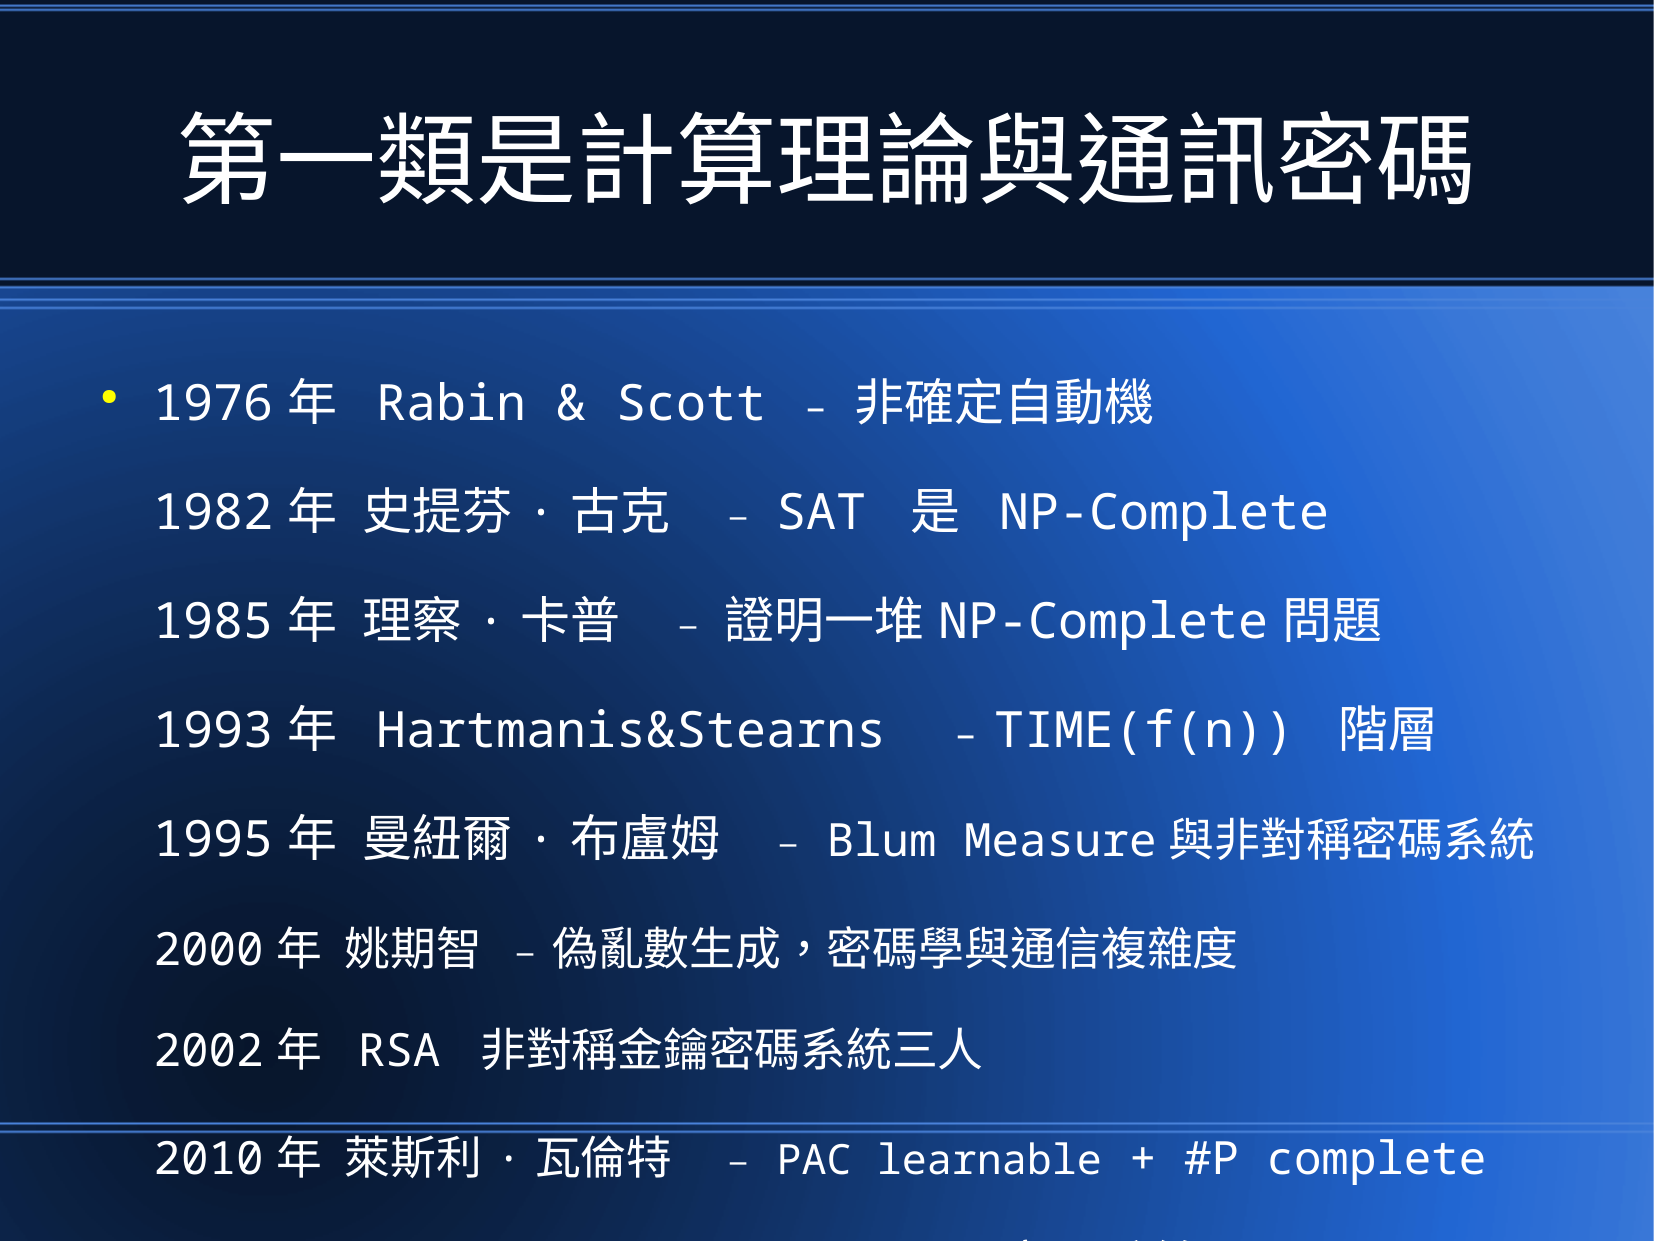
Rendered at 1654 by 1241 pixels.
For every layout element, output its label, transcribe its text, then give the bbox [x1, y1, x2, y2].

title 第一類是計算理論與通訊密碼 [82, 49, 1571, 257]
list 1976年 Rabin & Scott – 非確定自動機 1982年 史提芬·古克 – SAT 是 NP-Complete 1985年 理察·卡普 – 證明一堆NP-Complete問題 1993年 Hartmanis&Stearns – TIME(f(n)) 階層 1995年 曼紐爾·布盧姆 – Blum Measure與非對稱密碼系統 2000年 姚期智 – 偽亂數生成，密碼學與通信複雜度 2002年 RSA 非對稱金鑰密碼系統三人 2010年 萊斯利·瓦倫特 – PAC learnable + #P complete 2012年 Goldwasser–Micali(GM)密碼系統 [82, 325, 1571, 1241]
picture [0, 0, 1654, 1241]
